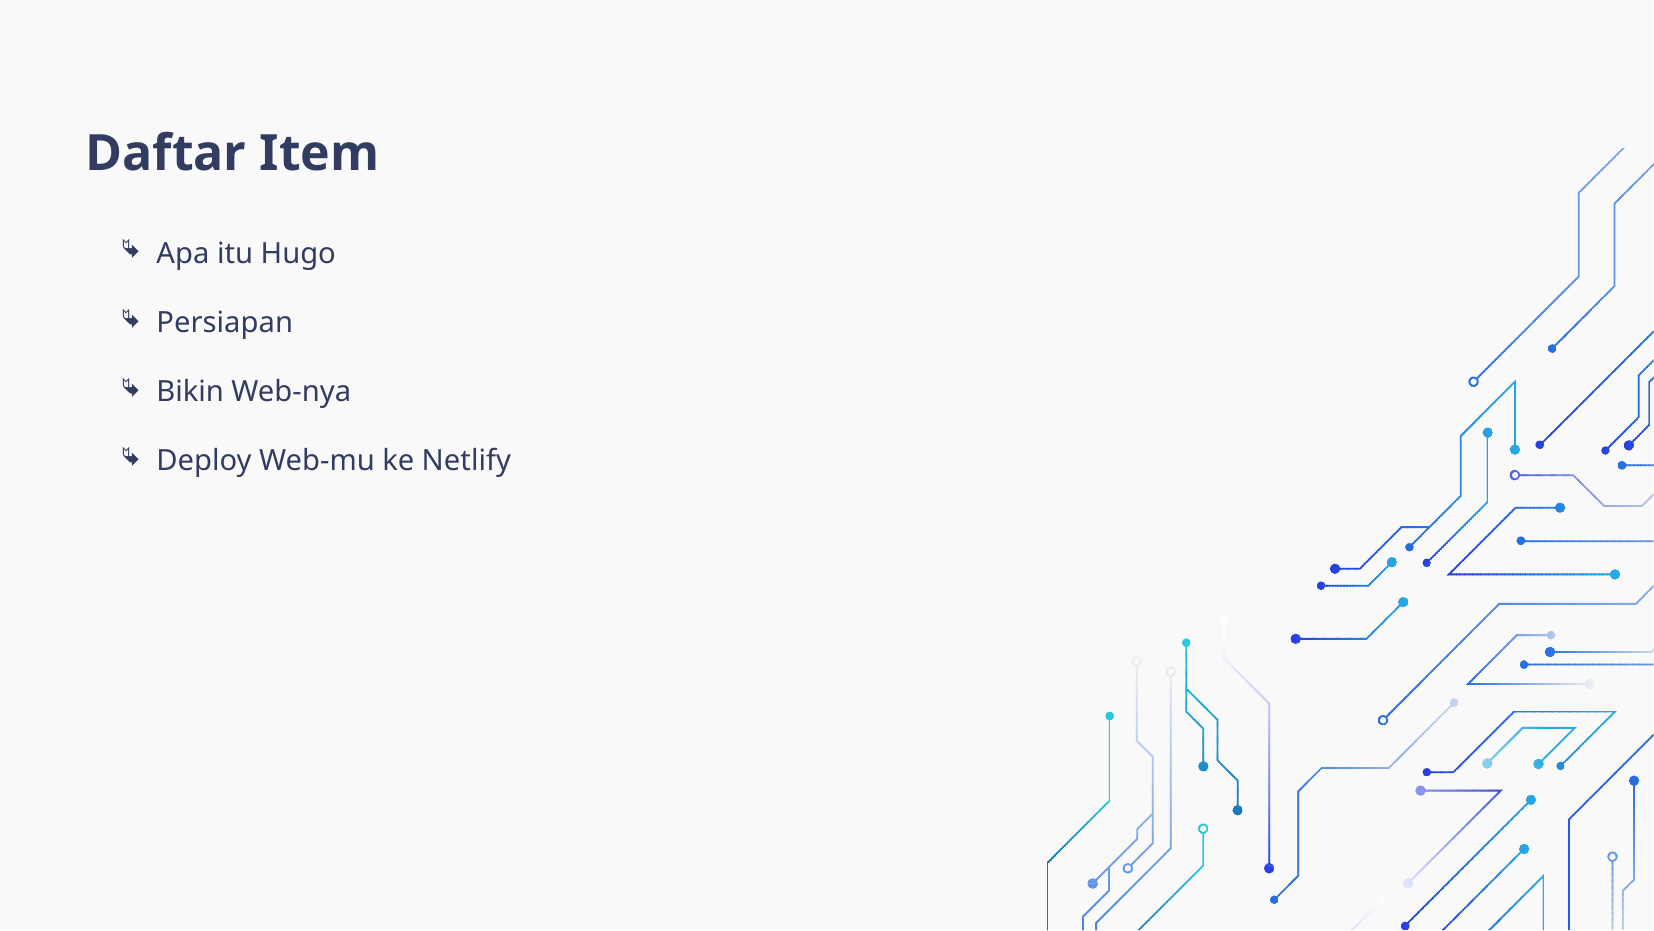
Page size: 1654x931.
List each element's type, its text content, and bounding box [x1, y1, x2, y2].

text_box Apa itu Hugo Persiapan Bikin Web-nya Deploy Web-mu ke Netlify [106, 224, 993, 686]
text_box Daftar Item [70, 109, 638, 201]
